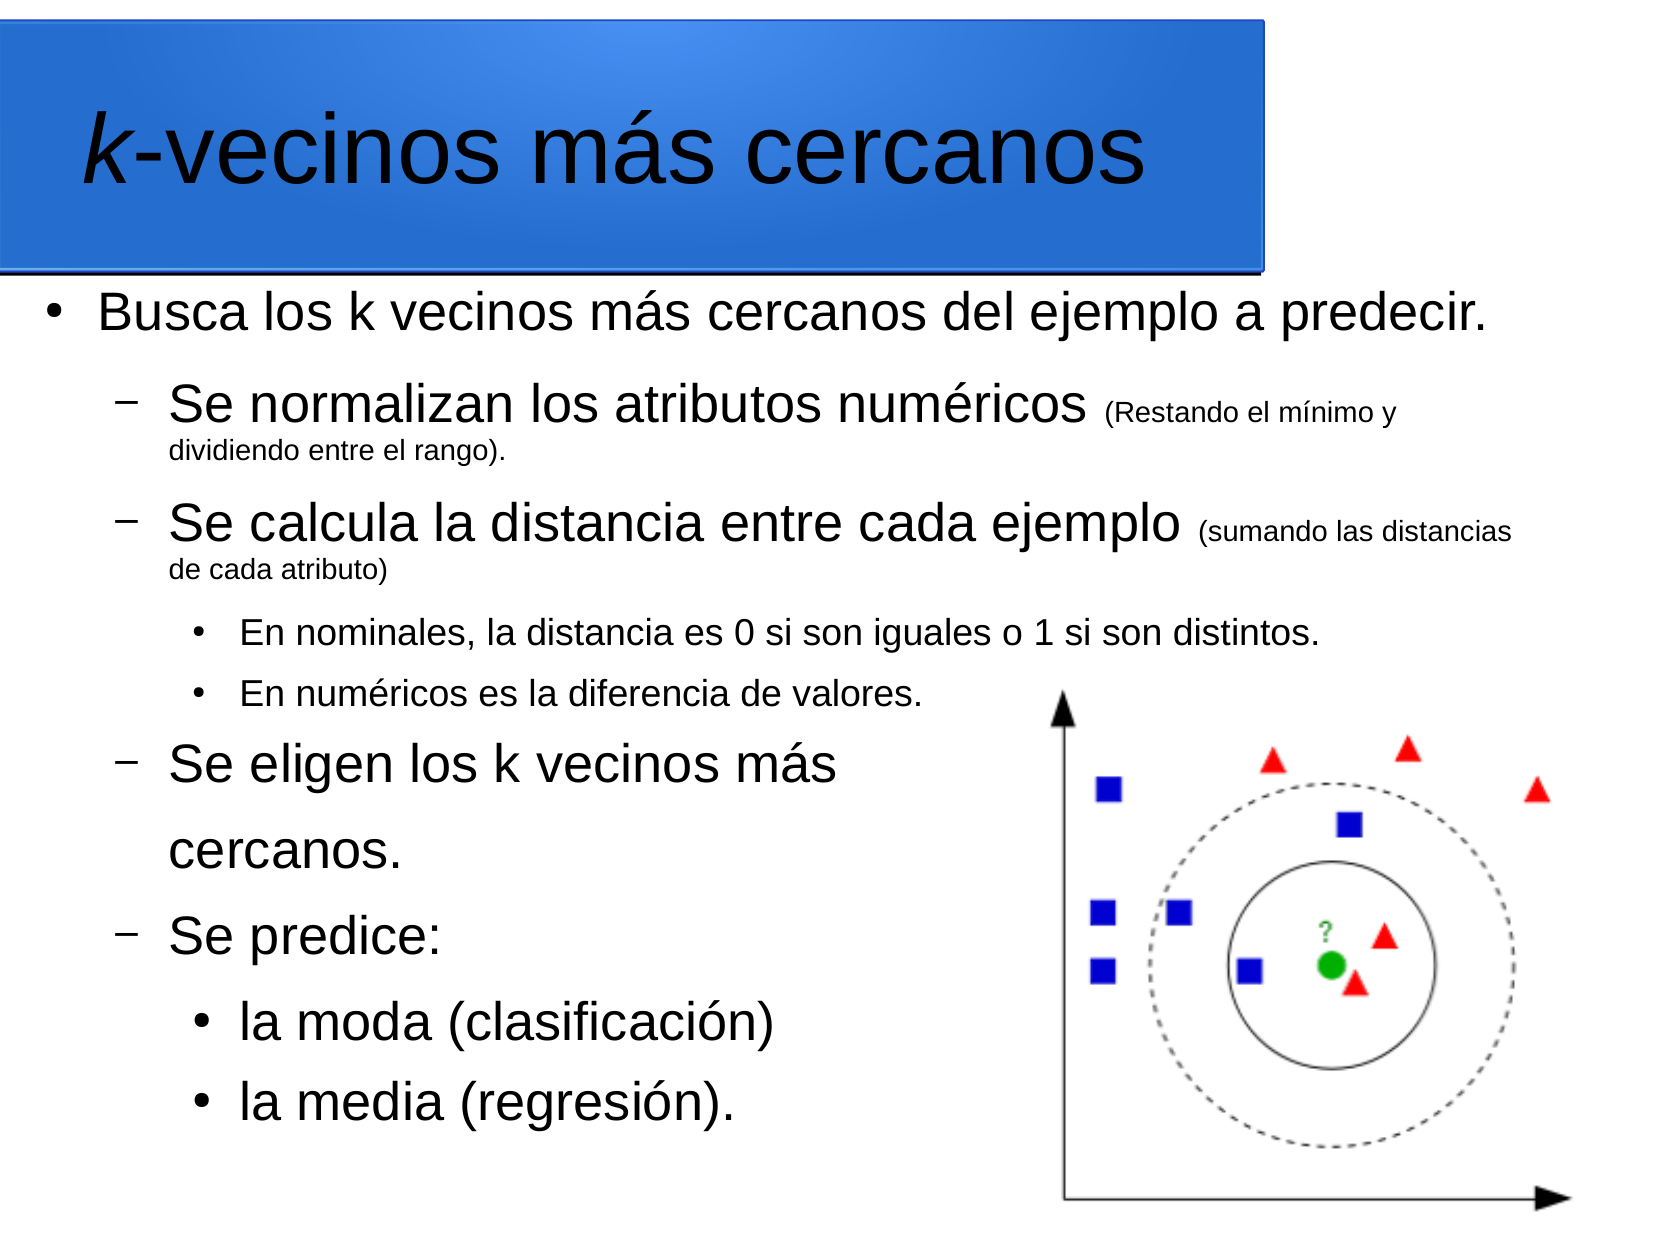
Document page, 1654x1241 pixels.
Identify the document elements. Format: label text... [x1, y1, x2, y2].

picture [1012, 649, 1594, 1239]
list Busca los k vecinos más cercanos del ejemplo a predecir. Se normalizan los atributos numéricos (Restando el mínimo y dividiendo entre el rango). Se calcula la distancia entre cada ejemplo (sumando las distancias de cada atributo) En nominales, la distancia es 0 si son iguales o 1 si son distintos. En numéricos es la diferencia de valores. Se eligen los k vecinos más cercanos. Se predice: la moda (clasificación) la media (regresión). [26, 281, 1516, 1001]
title k-vecinos más cercanos [82, 47, 1235, 252]
